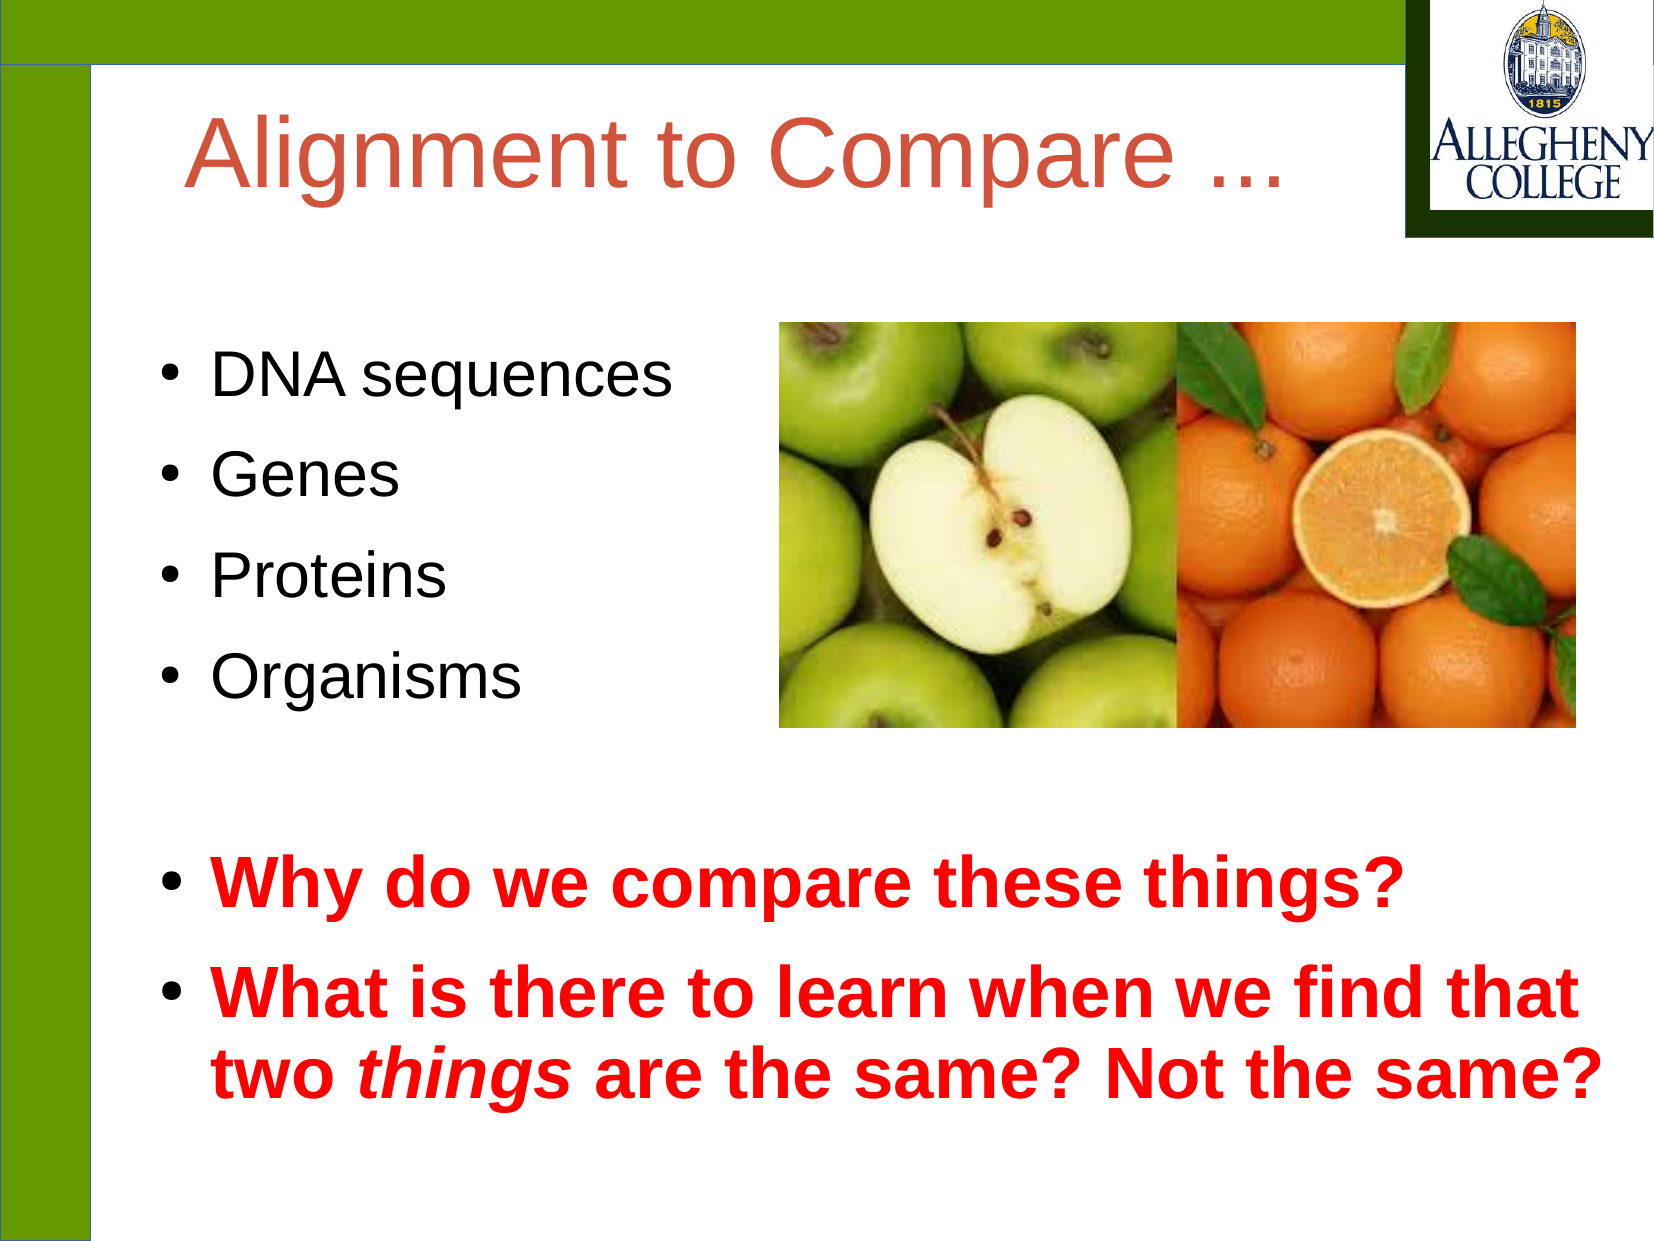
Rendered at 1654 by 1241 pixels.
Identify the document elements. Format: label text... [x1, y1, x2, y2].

list DNA sequences Genes Proteins Organisms Why do we compare these things? What is there to learn when we find that two things are the same? Not the same? [141, 337, 1630, 1186]
picture [1430, 0, 1654, 210]
text_box [0, 0, 1654, 1241]
picture [779, 322, 1576, 728]
title Alignment to Compare ... [94, 65, 1380, 257]
